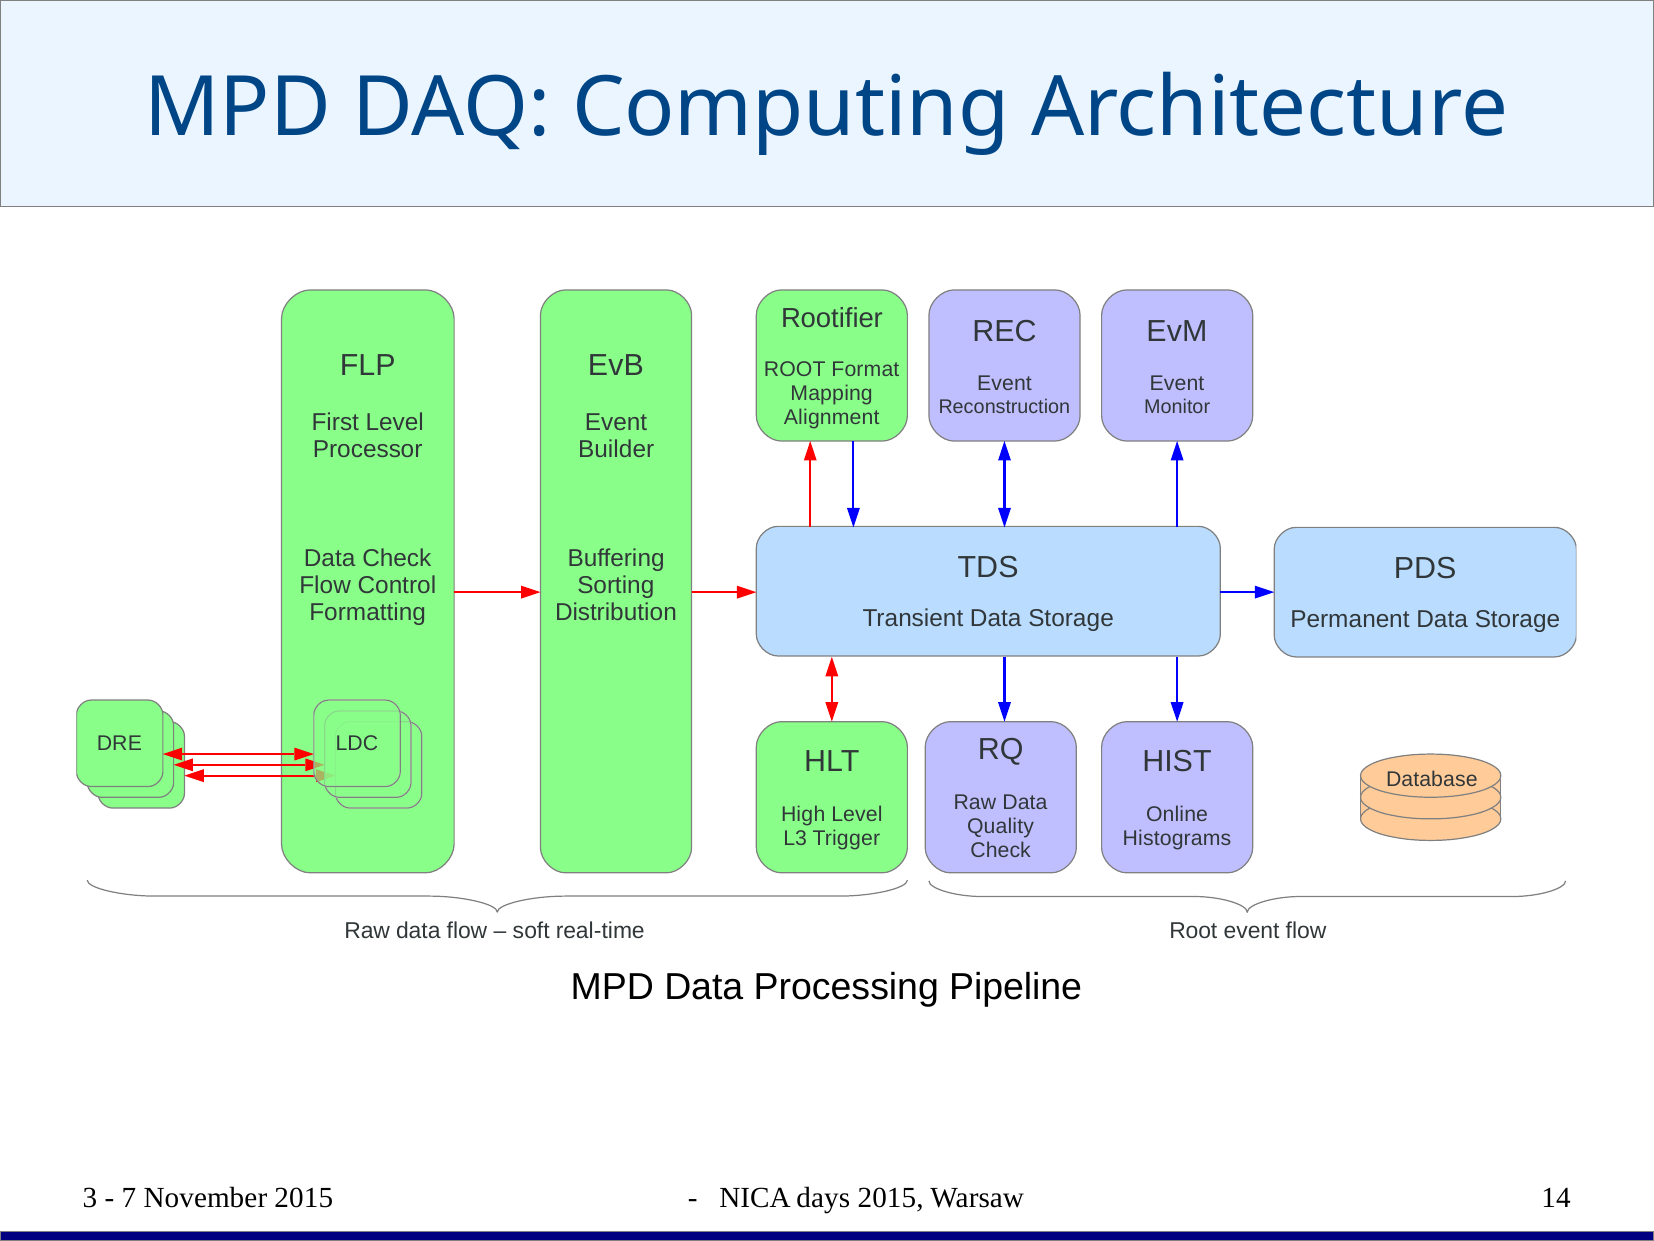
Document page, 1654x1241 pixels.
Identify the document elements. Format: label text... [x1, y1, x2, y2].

title MPD DAQ: Computing Architecture [82, 29, 1571, 178]
picture [76, 289, 1577, 949]
